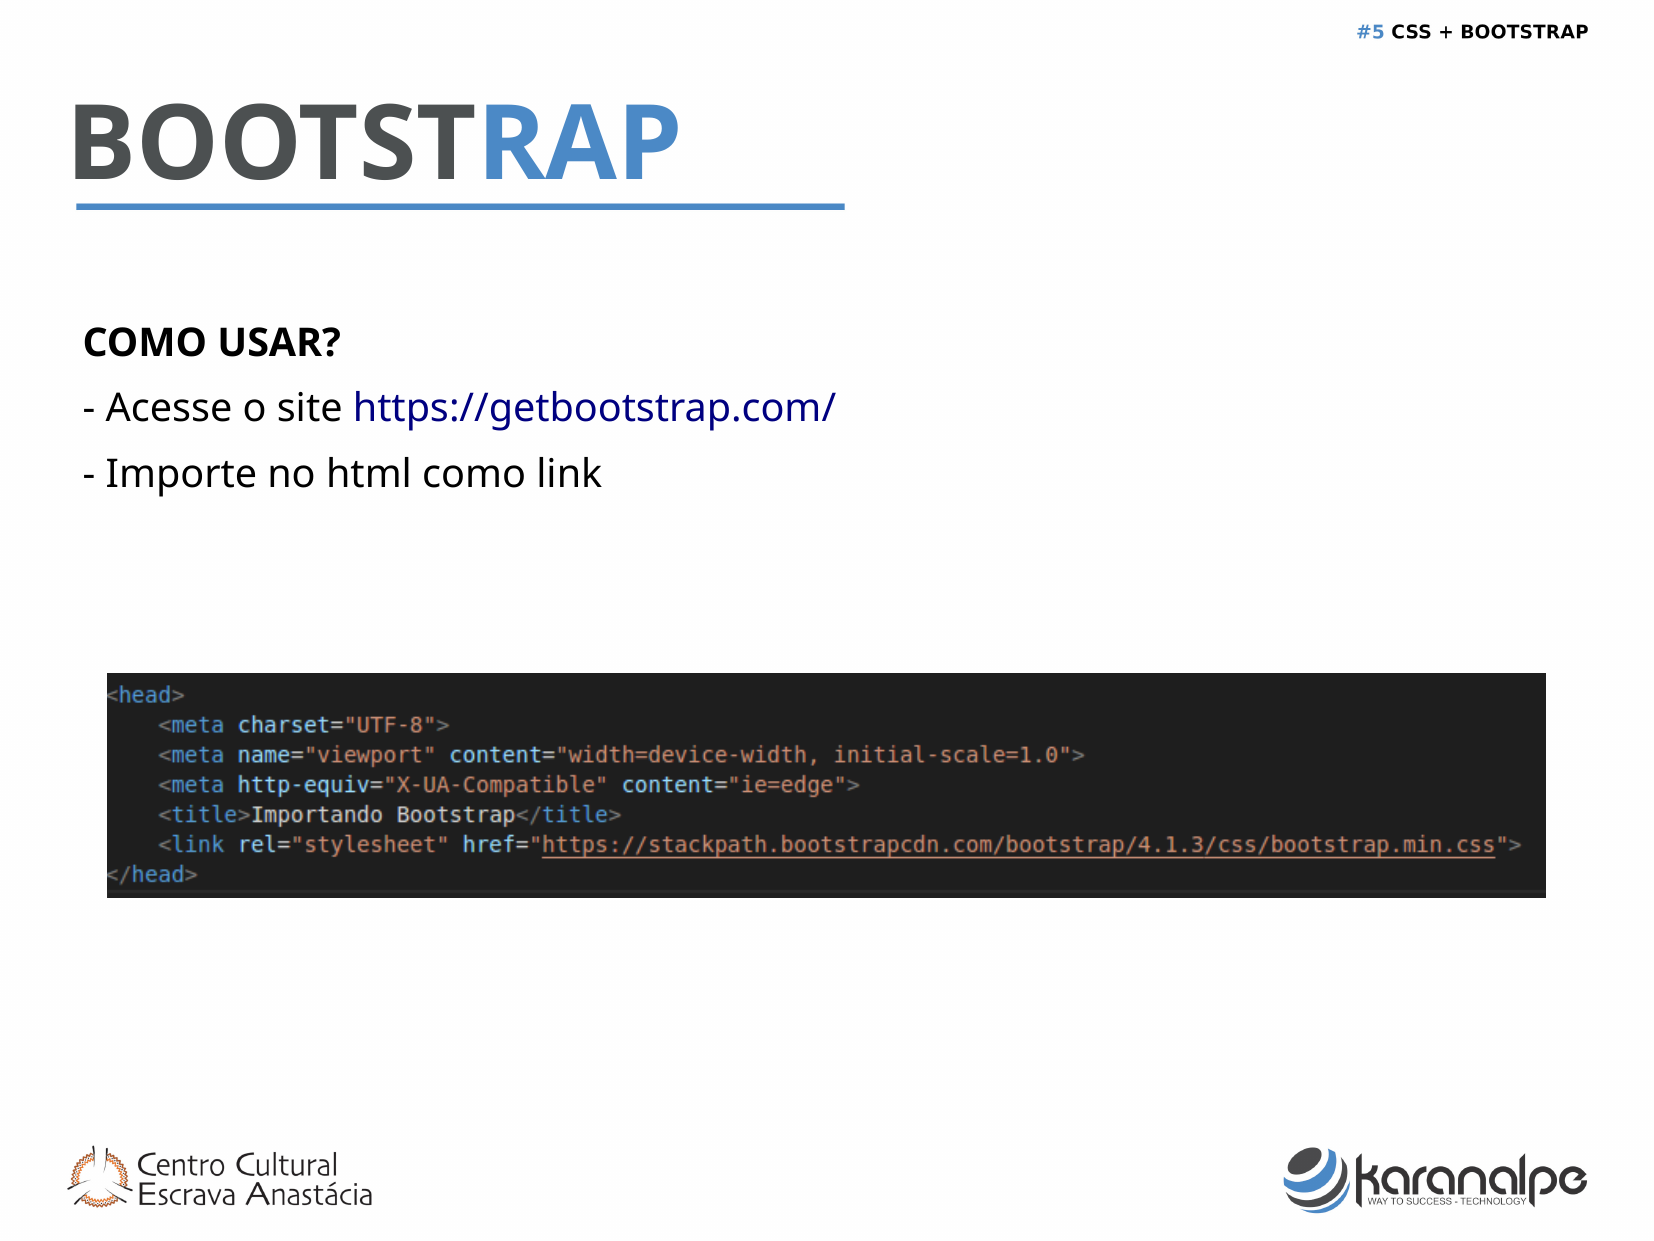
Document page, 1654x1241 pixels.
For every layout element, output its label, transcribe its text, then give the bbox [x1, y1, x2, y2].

picture [0, 0, 1654, 1241]
title BOOTSTRAP [66, 35, 1555, 243]
list COMO USAR? - Acesse o site https://getbootstrap.com/ - Importe no html como link [82, 313, 1548, 544]
